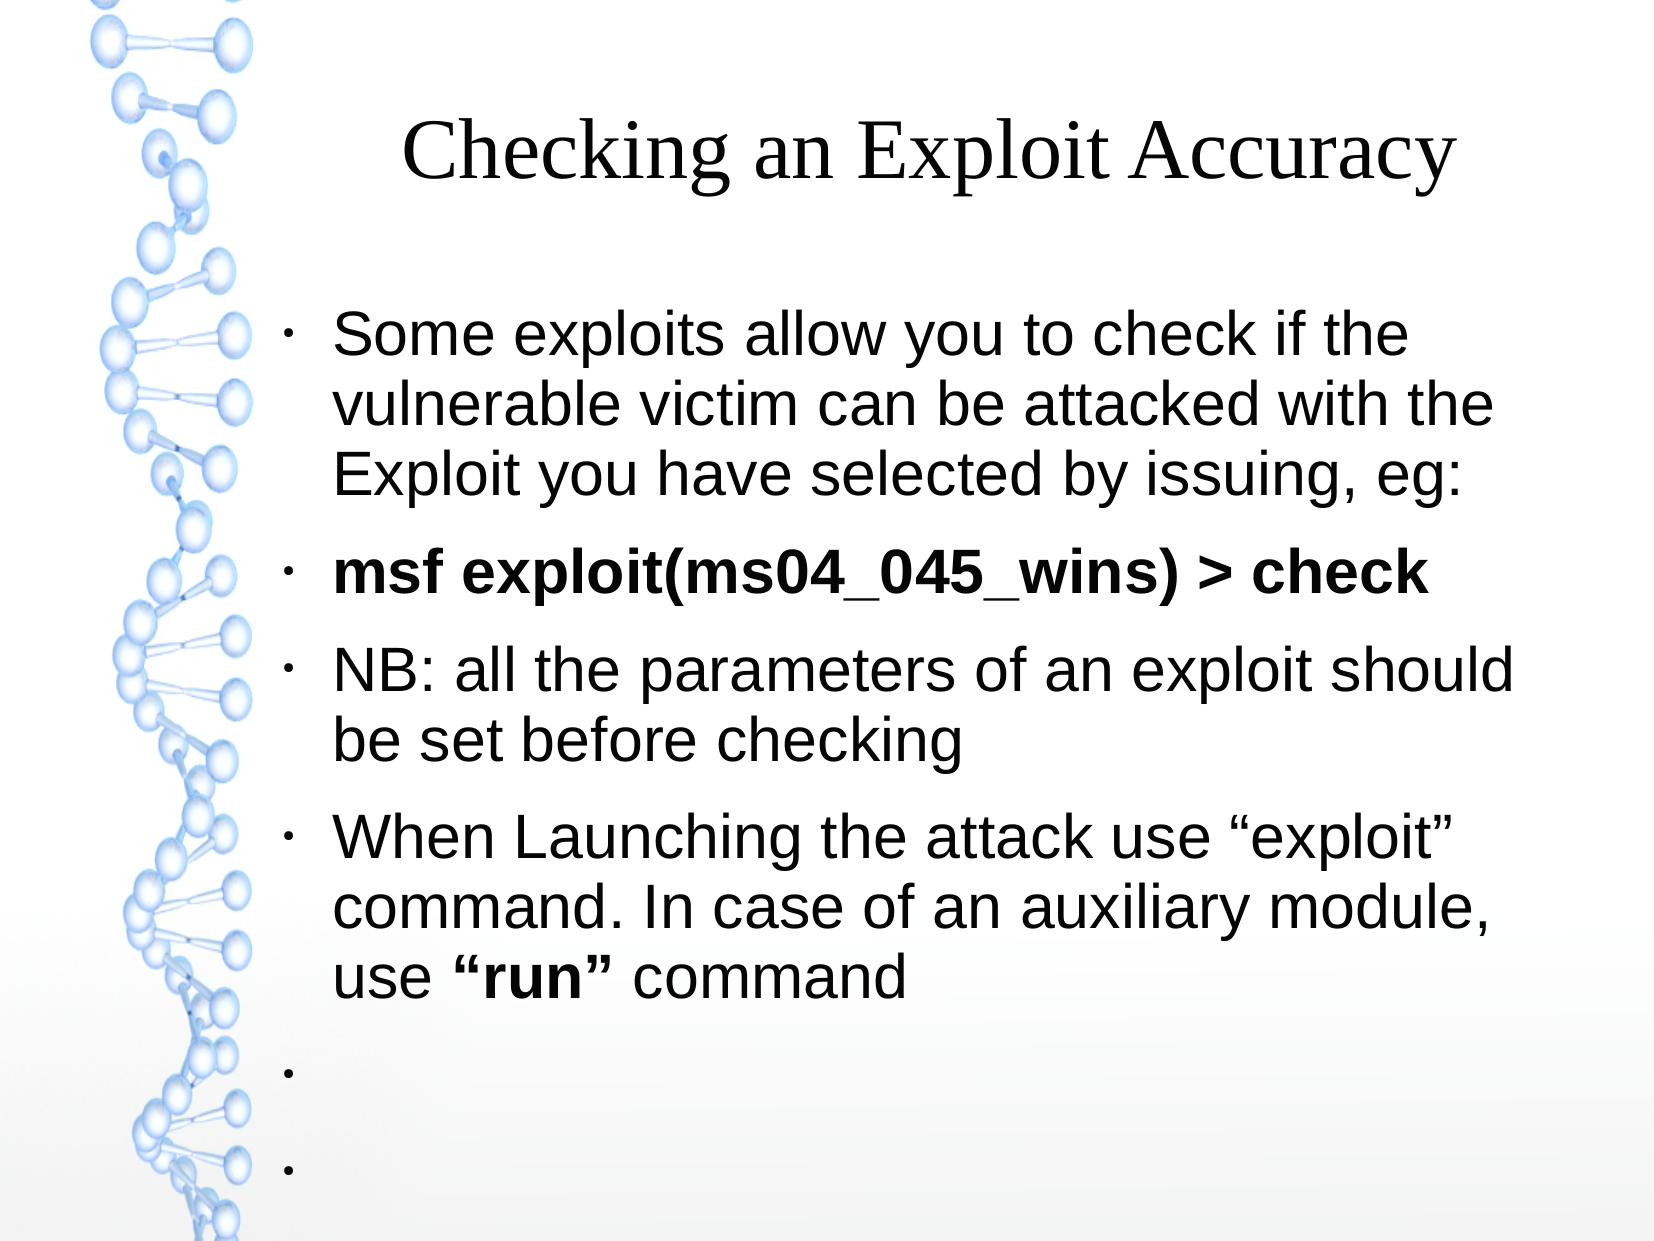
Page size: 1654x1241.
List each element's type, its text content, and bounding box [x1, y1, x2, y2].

title Checking an Exploit Accuracy [265, 47, 1595, 252]
list Some exploits allow you to check if the vulnerable victim can be attacked with the Exploit you have selected by issuing, eg: msf exploit(ms04_045_wins) > check NB: all the parameters of an exploit should be set before checking When Launching the attack use “exploit” command. In case of an auxiliary module, use “run” command [265, 299, 1595, 1019]
picture [0, 0, 1654, 1241]
